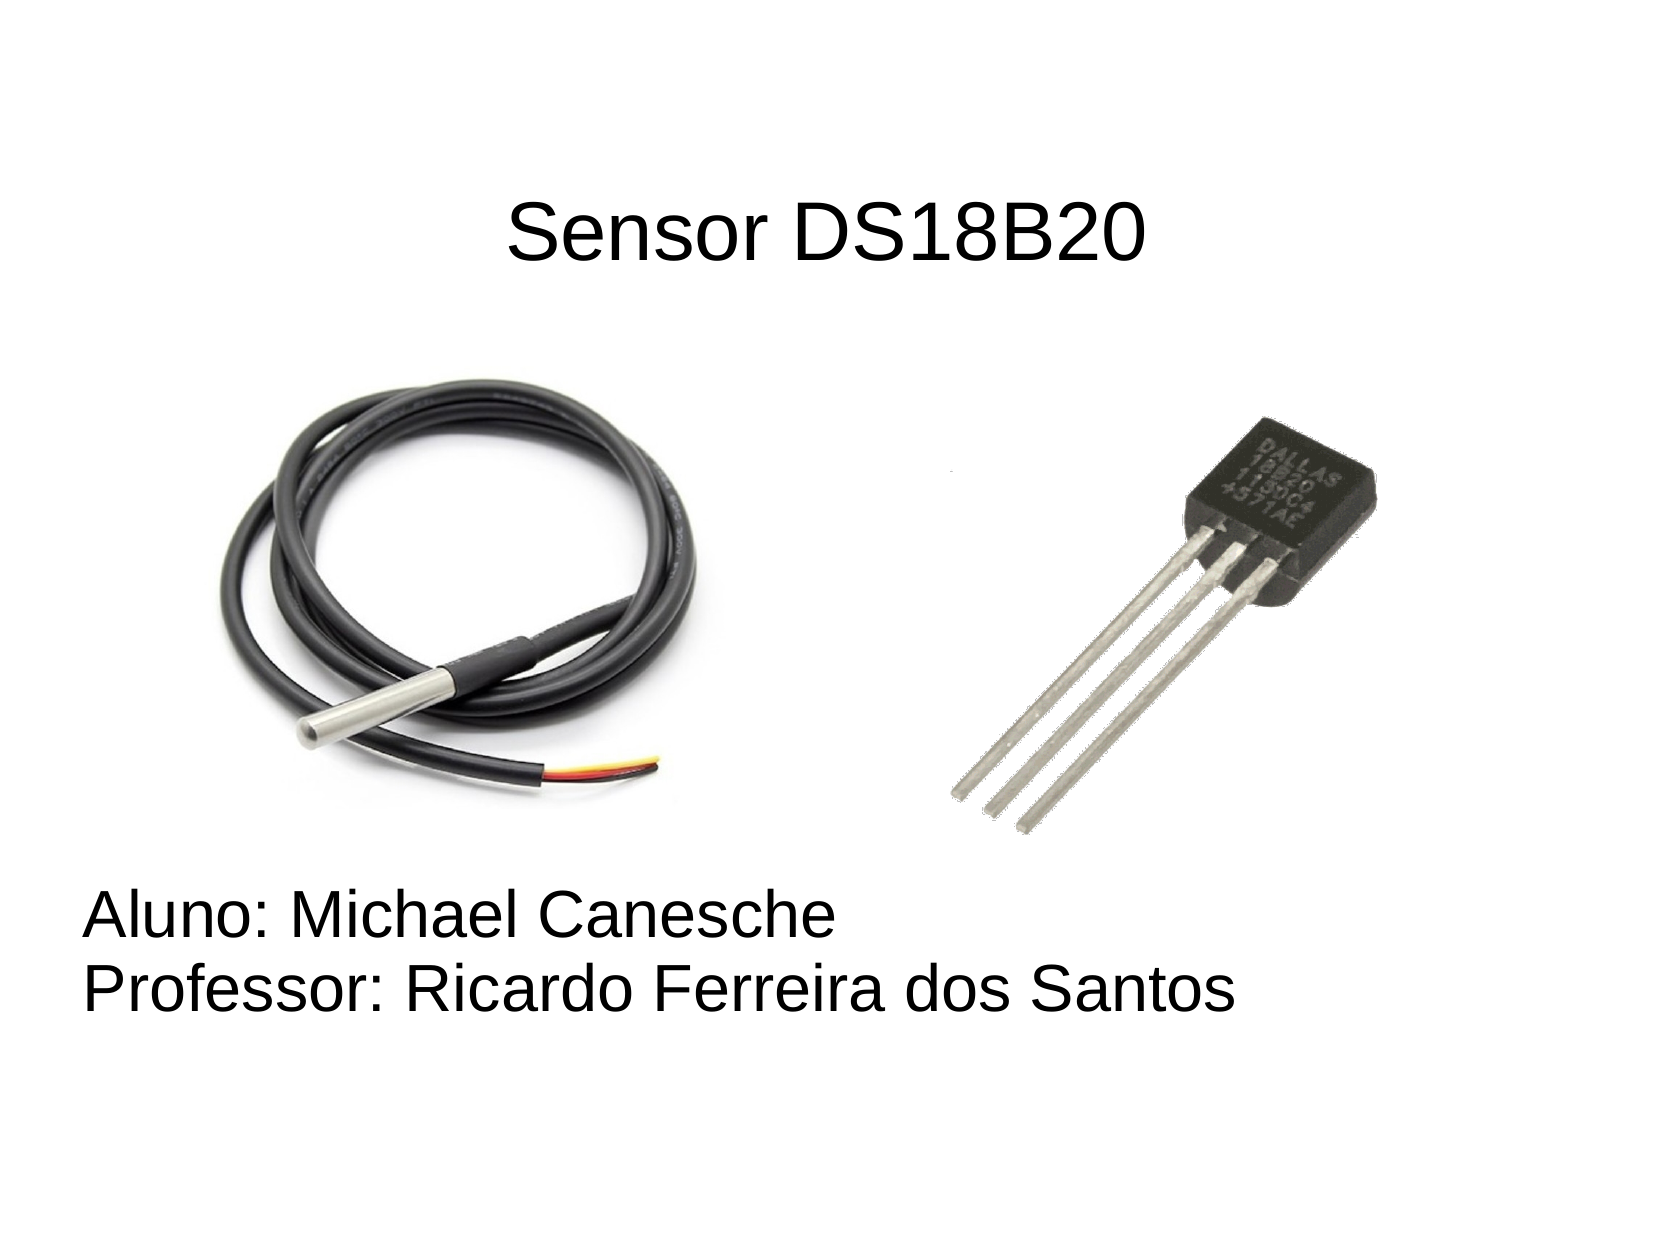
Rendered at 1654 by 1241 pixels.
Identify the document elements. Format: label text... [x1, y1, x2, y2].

picture [150, 366, 768, 809]
subtitle Sensor DS18B20 Aluno: Michael Canesche Professor: Ricardo Ferreira dos Santos [82, 23, 1571, 1189]
picture [944, 410, 1385, 851]
